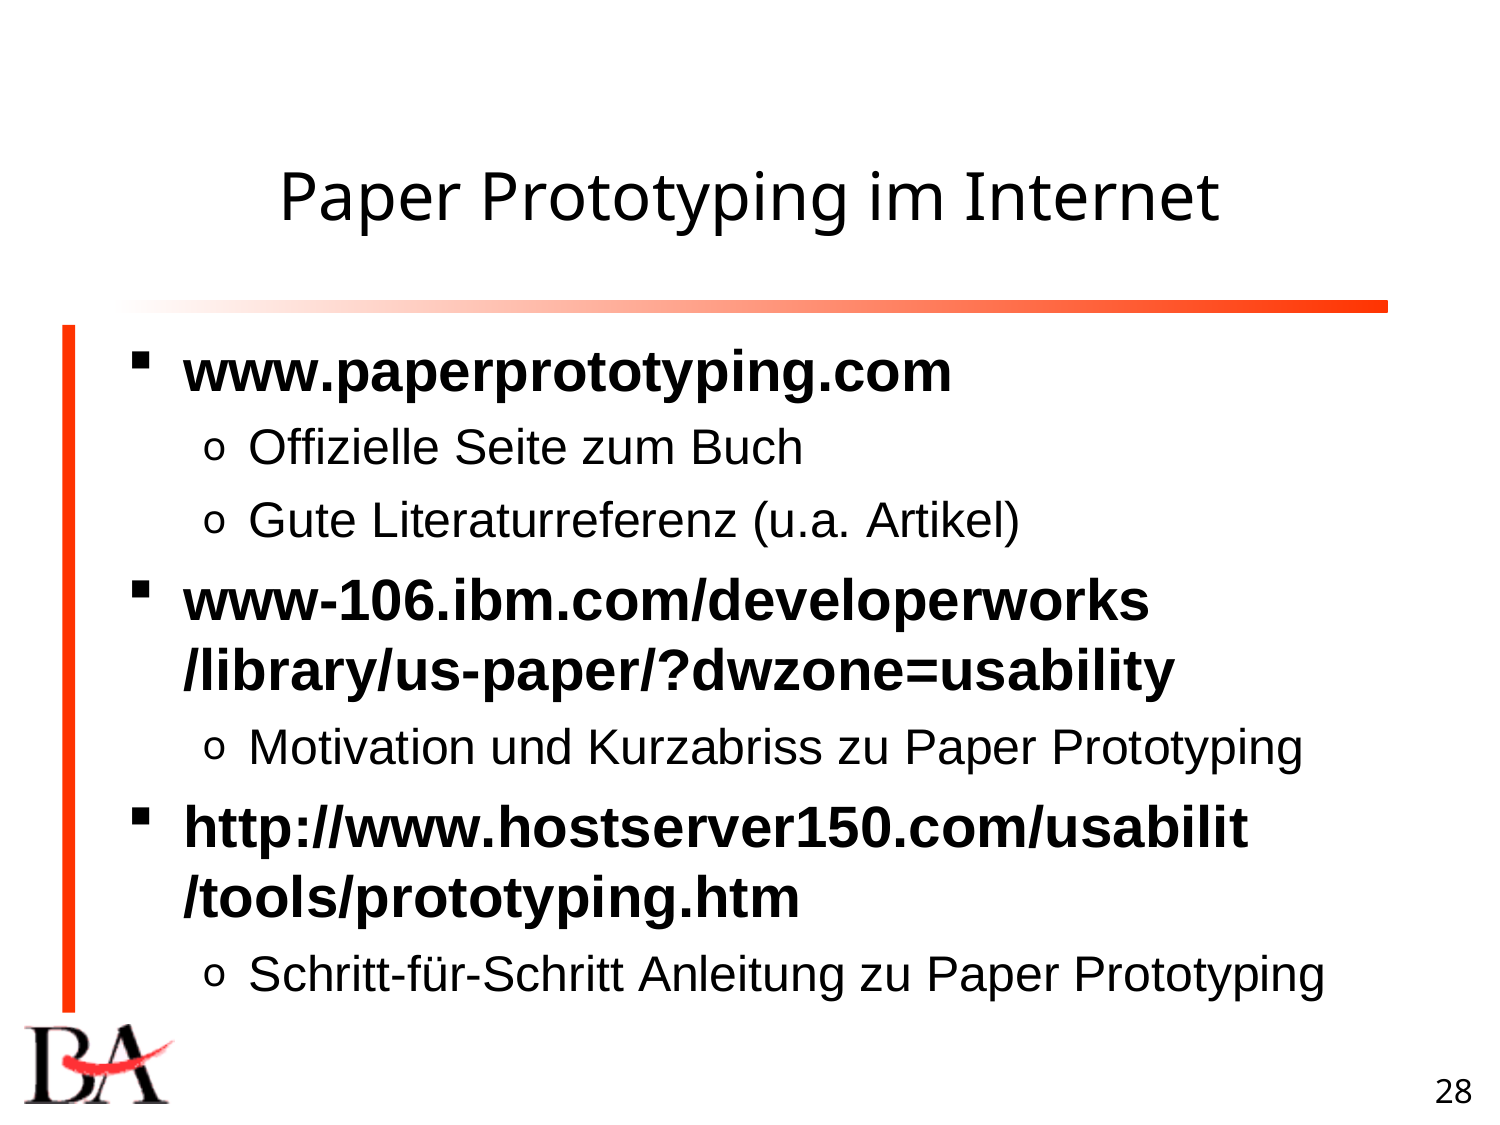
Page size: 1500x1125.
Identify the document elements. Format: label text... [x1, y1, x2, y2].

list www.paperprototyping.com Offizielle Seite zum Buch Gute Literaturreferenz (u.a. Artikel) www-106.ibm.com/developerworks /library/us-paper/?dwzone=usability Motivation und Kurzabriss zu Paper Prototyping http://www.hostserver150.com/usabilit /tools/prototyping.htm Schritt-für-Schritt Anleitung zu Paper Prototyping [112, 324, 1388, 1051]
picture [24, 1024, 175, 1104]
title Paper Prototyping im Internet [112, 99, 1388, 288]
